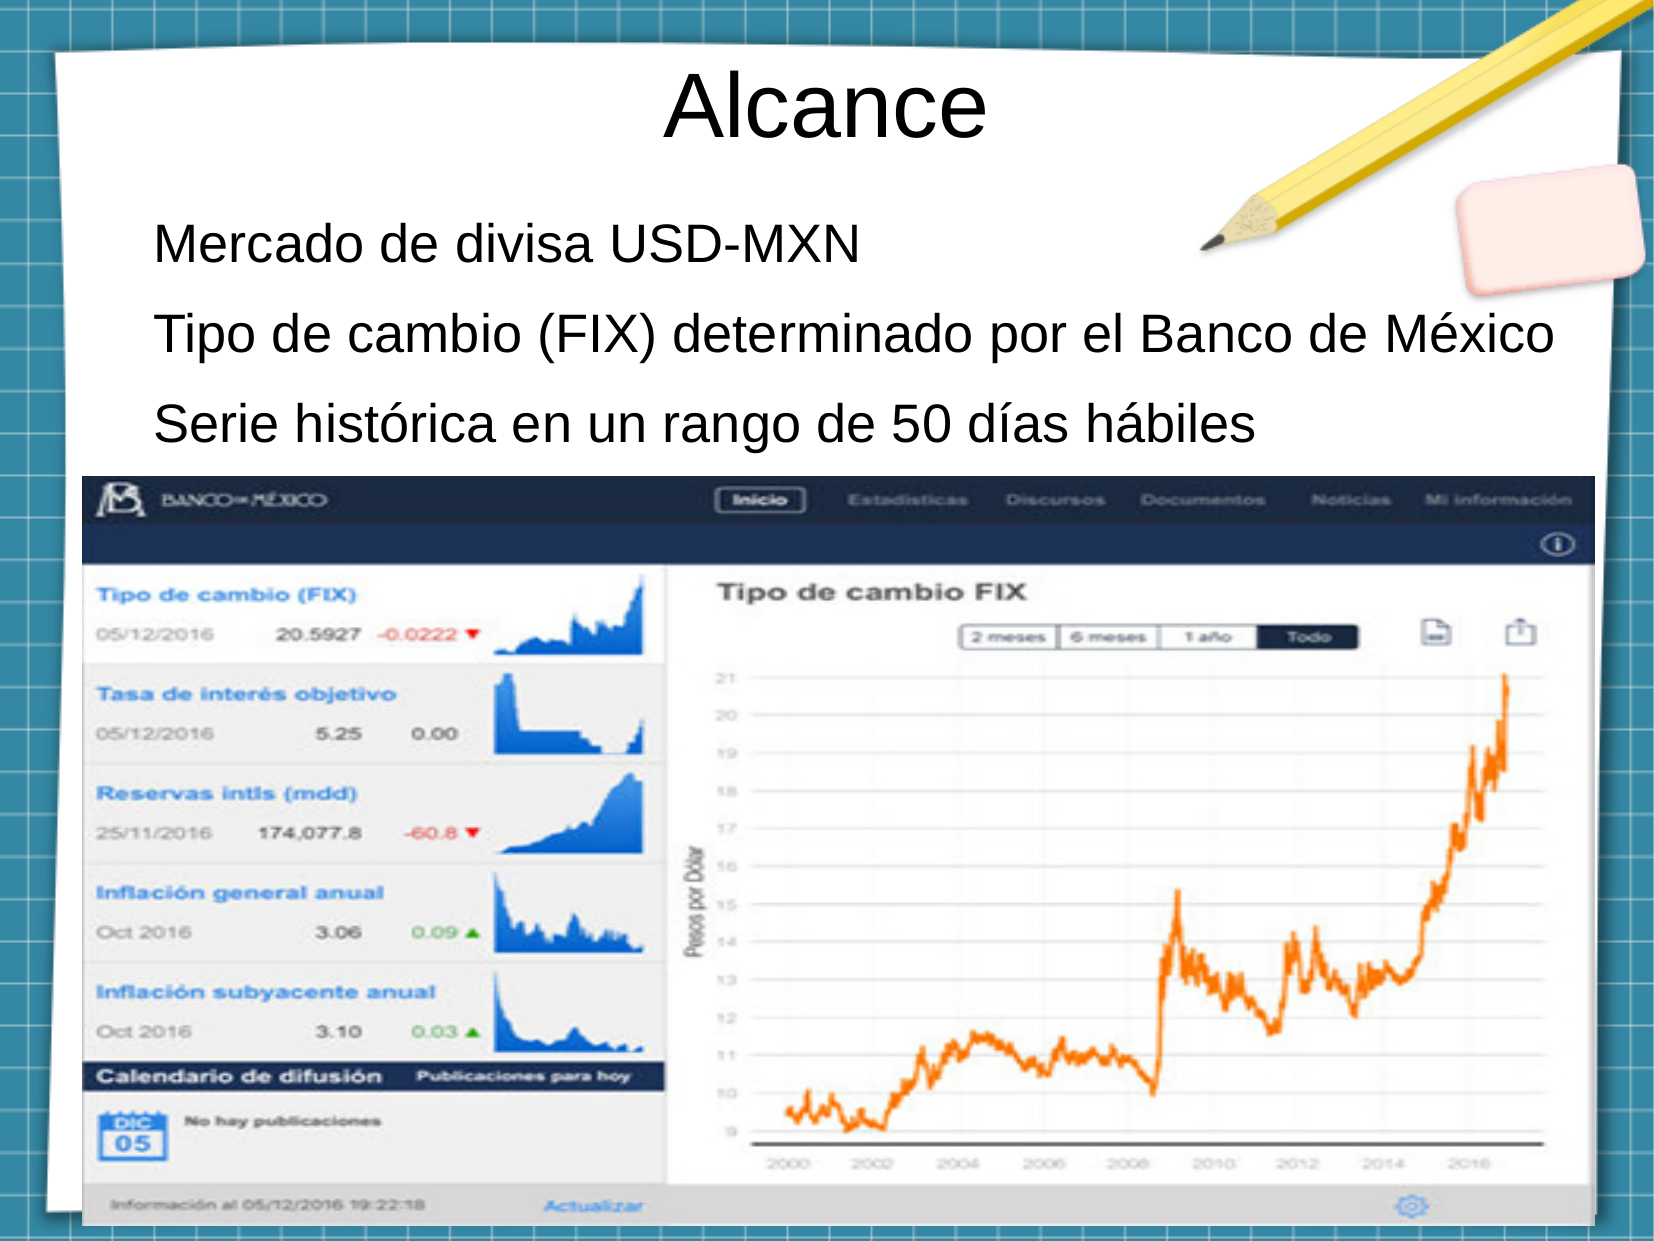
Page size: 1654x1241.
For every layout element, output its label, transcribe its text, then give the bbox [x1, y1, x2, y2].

picture [0, 0, 1654, 1241]
title Alcance [82, 2, 1571, 210]
list Mercado de divisa USD-MXN Tipo de cambio (FIX) determinado por el Banco de México Serie histórica en un rango de 50 días hábiles [82, 213, 1571, 476]
